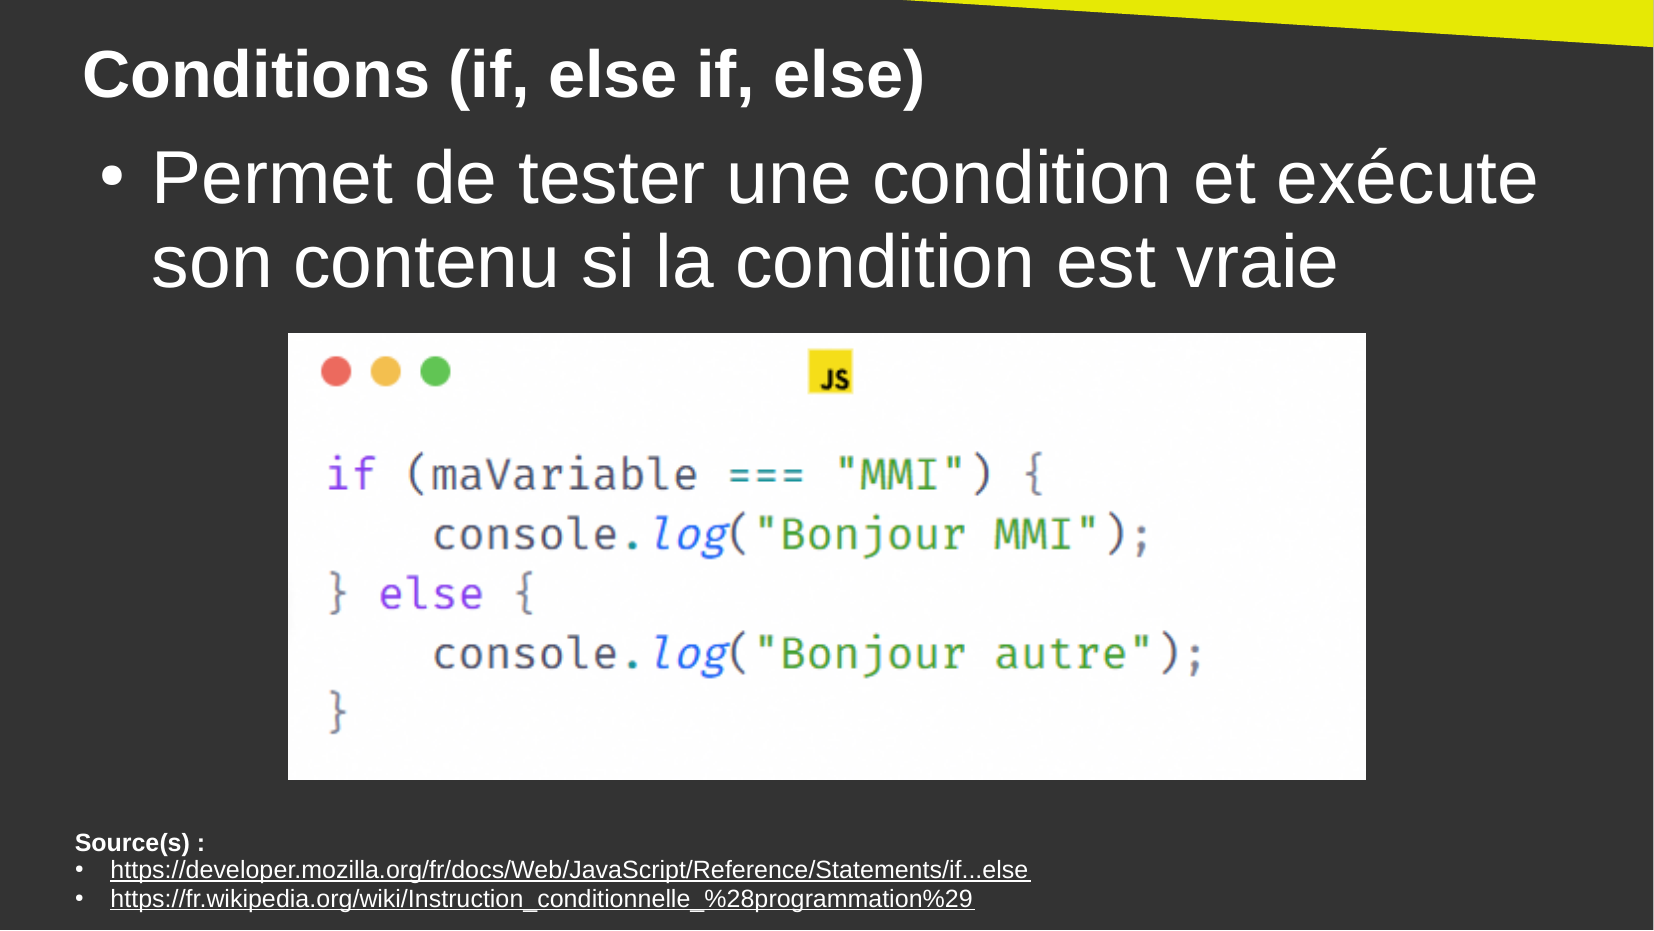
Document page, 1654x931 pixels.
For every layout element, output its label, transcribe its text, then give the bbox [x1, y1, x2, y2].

picture [288, 333, 1366, 780]
text_box [903, 0, 1654, 48]
title Conditions (if, else if, else) [82, 37, 1571, 114]
list Permet de tester une condition et exécute son contenu si la condition est vraie [80, 135, 1620, 319]
text_box Source(s) : https://developer.mozilla.org/fr/docs/Web/JavaScript/Reference/Statements/if...else https://fr.wikipedia.org/wiki/Instruction_conditionnelle_%28programmation%29 [60, 820, 1583, 920]
